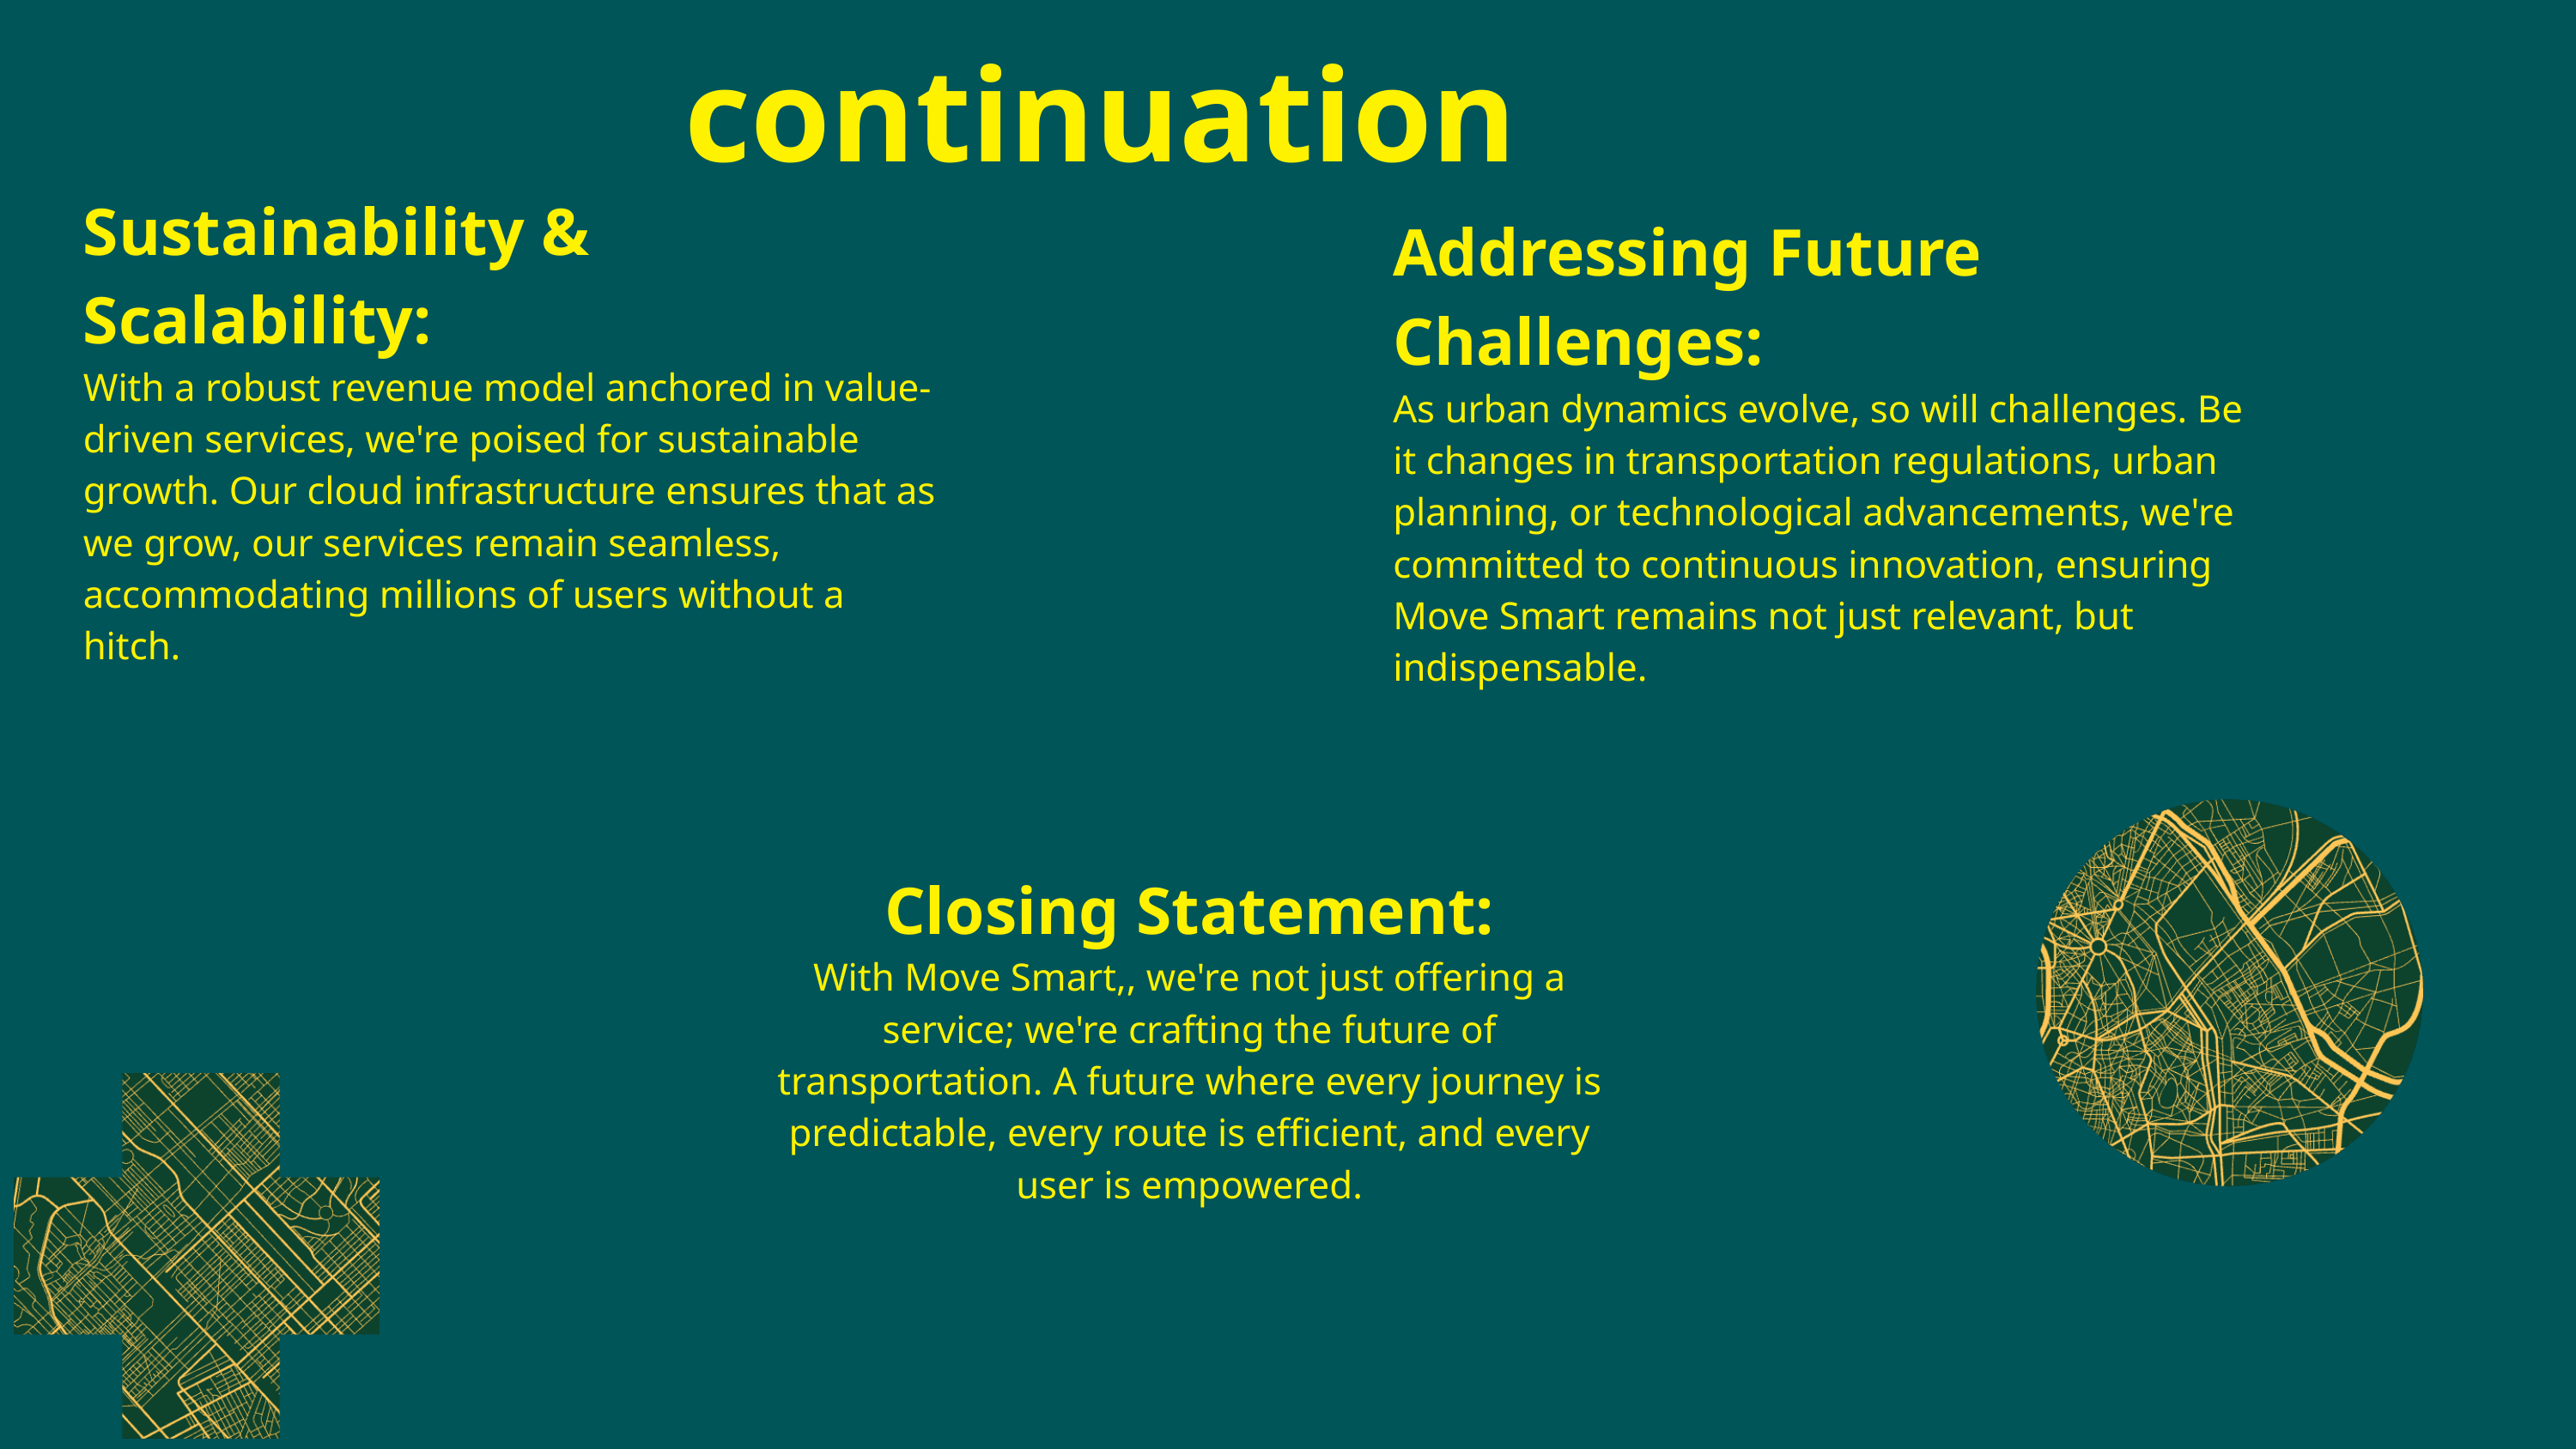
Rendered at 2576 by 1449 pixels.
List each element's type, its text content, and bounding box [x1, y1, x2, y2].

text_box Closing Statement: With Move Smart,, we're not just offering a service; we're crafting the future of transportation. A future where every journey is predictable, every route is efficient, and every user is empowered. [742, 845, 1637, 1219]
text_box Sustainability & Scalability: With a robust revenue model anchored in value-driven services, we're poised for sustainable growth. Our cloud infrastructure ensures that as we grow, our services remain seamless, accommodating millions of users without a hitch. [70, 166, 965, 708]
picture [14, 1072, 380, 1440]
text_box continuation [684, 9, 1761, 188]
picture [2036, 798, 2423, 1187]
text_box Addressing Future Challenges: As urban dynamics evolve, so will challenges. Be it changes in transportation regulations, urban planning, or technological advancements, we're committed to continuous innovation, ensuring Move Smart remains not just relevant, but indispensable. [1380, 187, 2275, 754]
